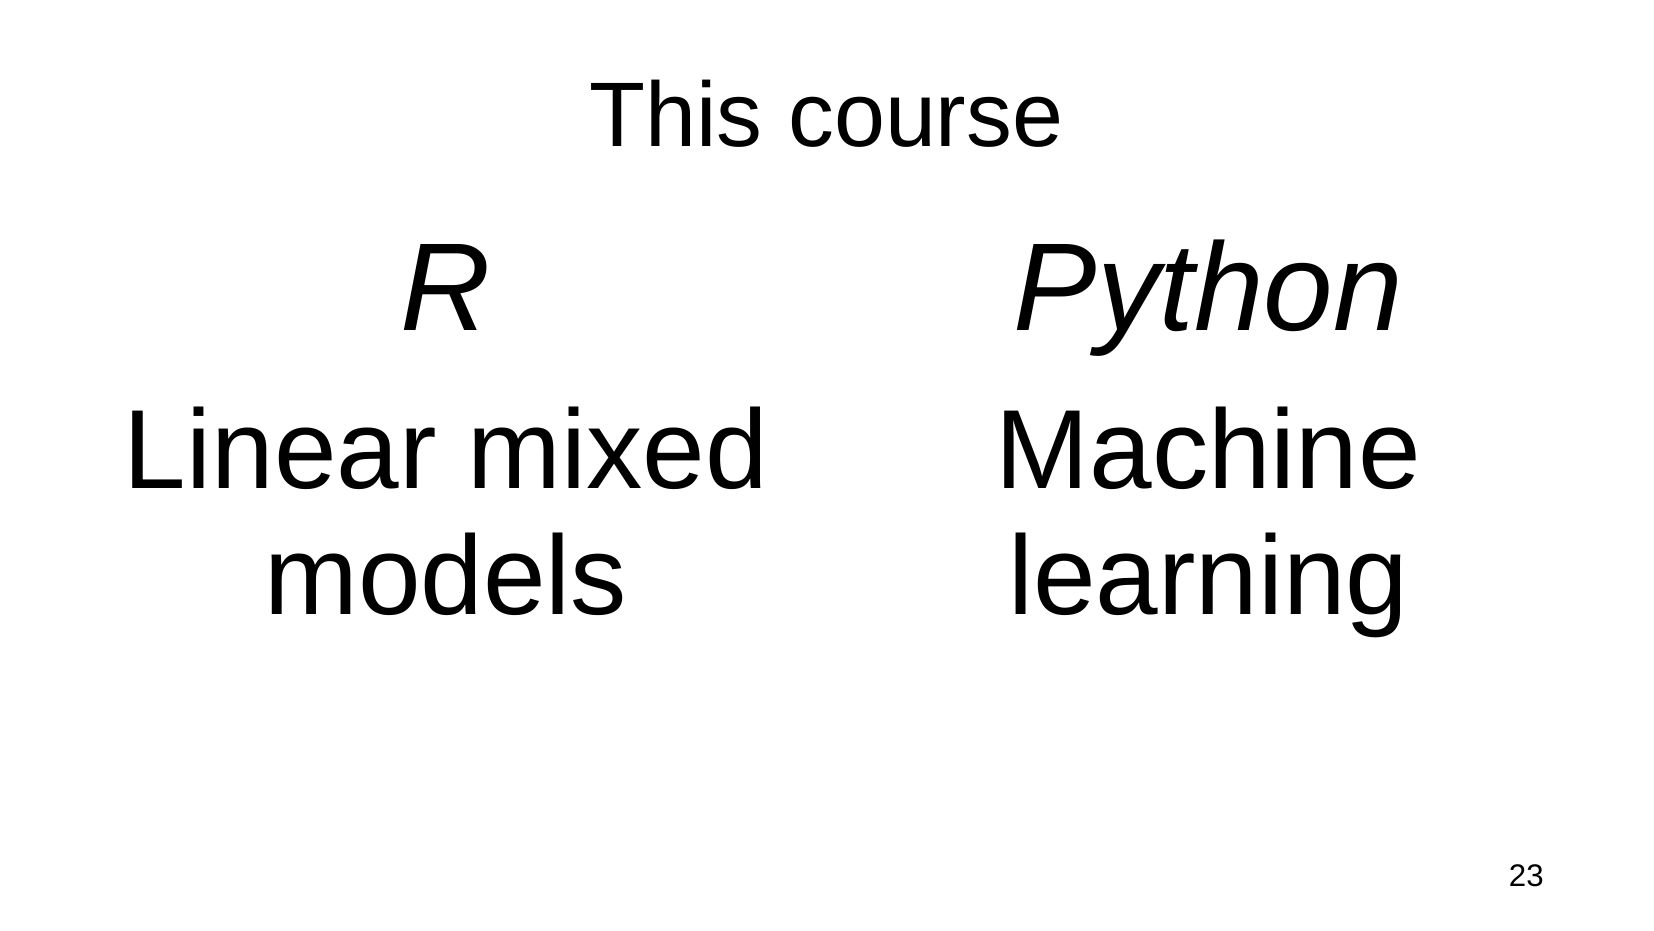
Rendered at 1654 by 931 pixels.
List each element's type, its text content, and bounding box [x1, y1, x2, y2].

title This course [82, 37, 1571, 193]
list R Linear mixed models [82, 217, 809, 758]
text_box <nummer> [1494, 850, 1654, 921]
list Python Machine learning [845, 217, 1572, 758]
